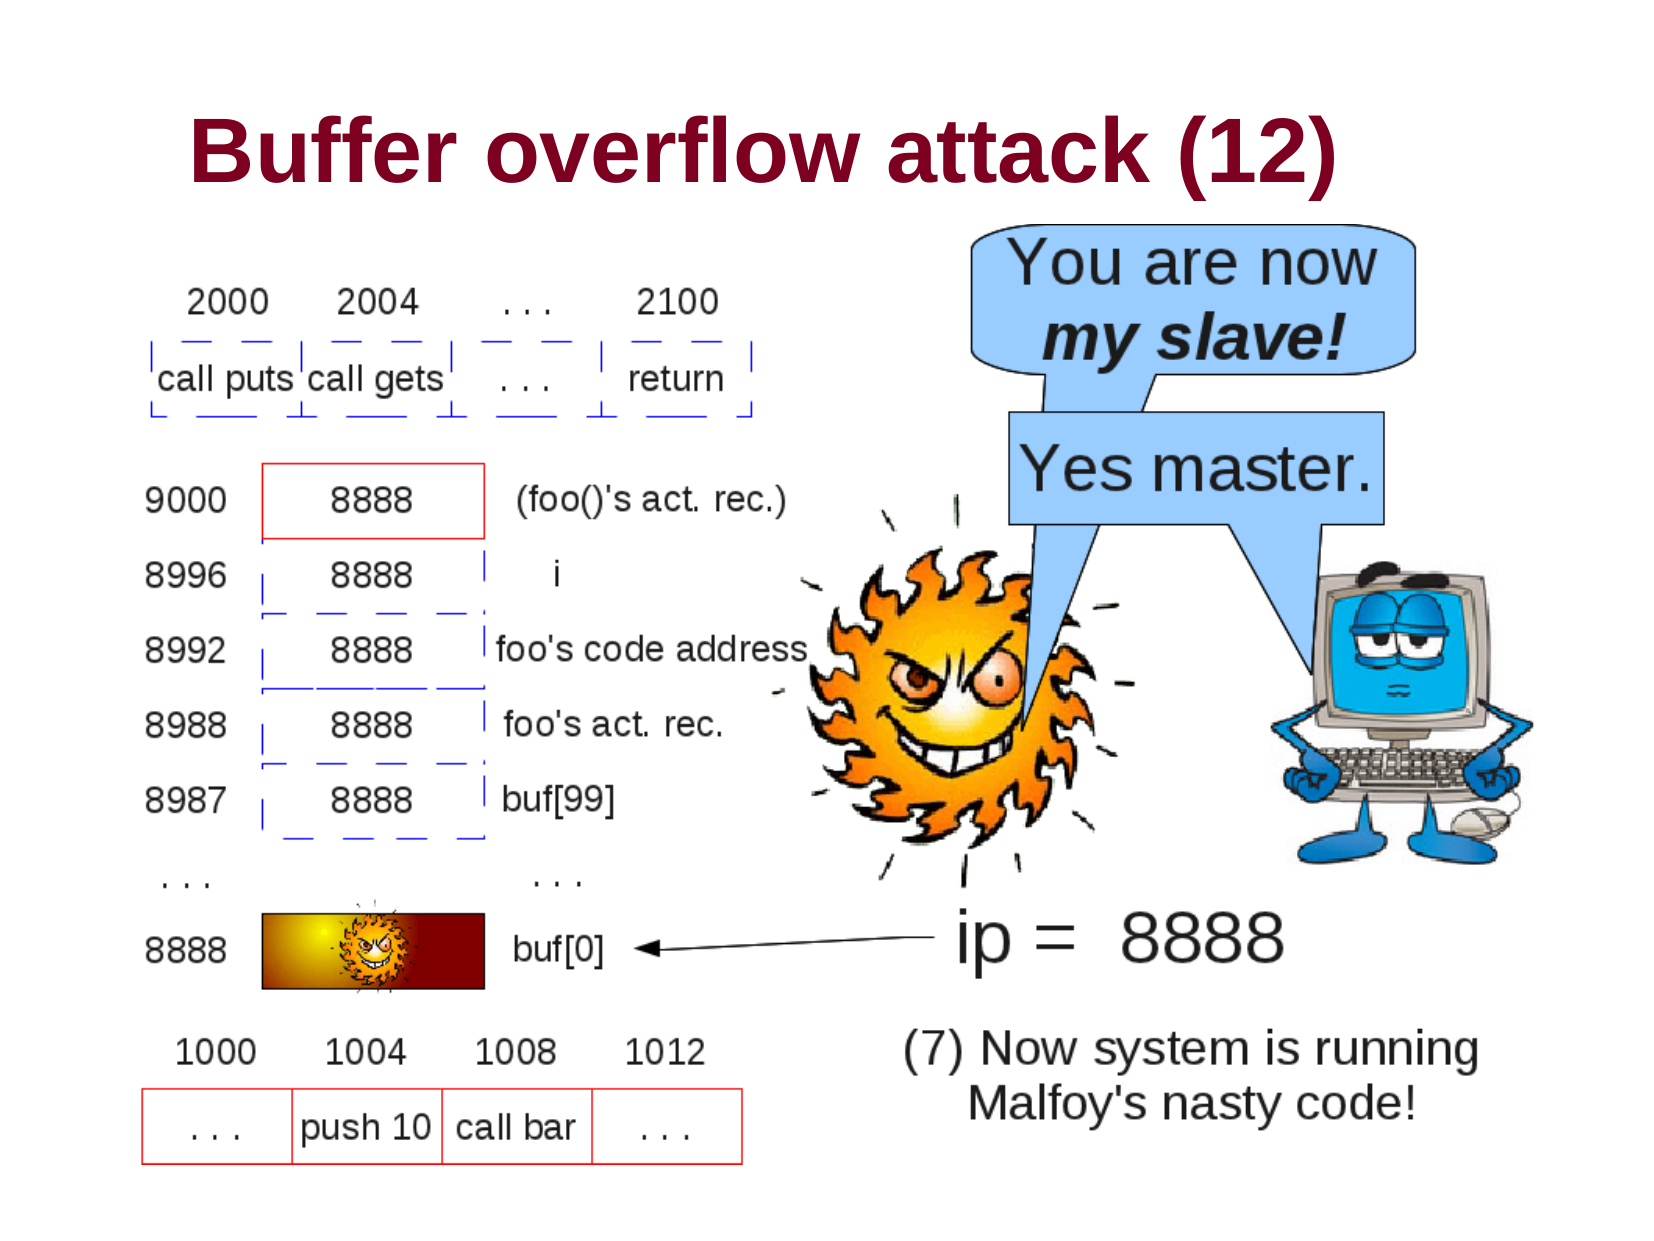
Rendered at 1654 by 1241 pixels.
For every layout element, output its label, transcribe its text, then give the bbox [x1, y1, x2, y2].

title Buffer overflow attack (12) [118, 94, 1412, 207]
picture [0, 0, 1654, 1241]
